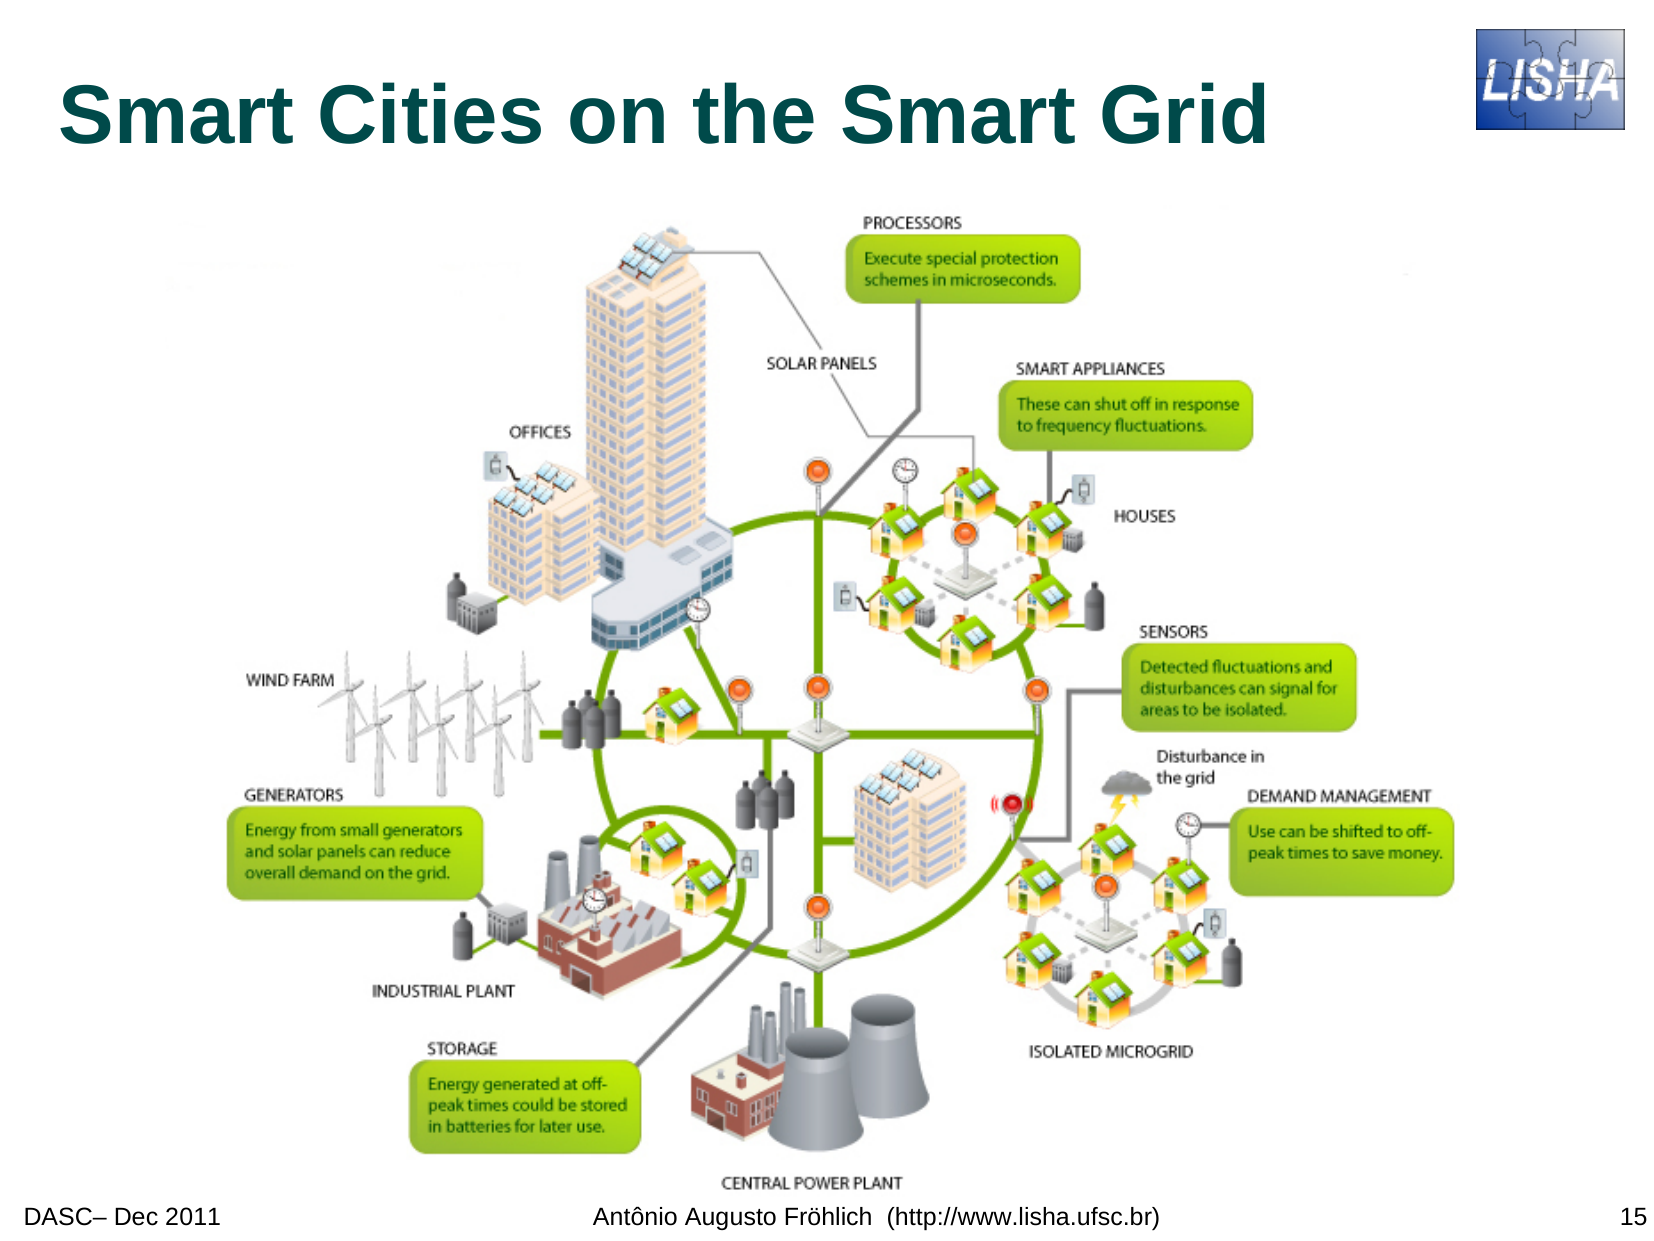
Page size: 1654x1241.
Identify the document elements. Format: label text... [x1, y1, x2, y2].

picture [1476, 29, 1625, 130]
picture [165, 192, 1476, 1197]
title Smart Cities on the Smart Grid [58, 11, 1463, 219]
